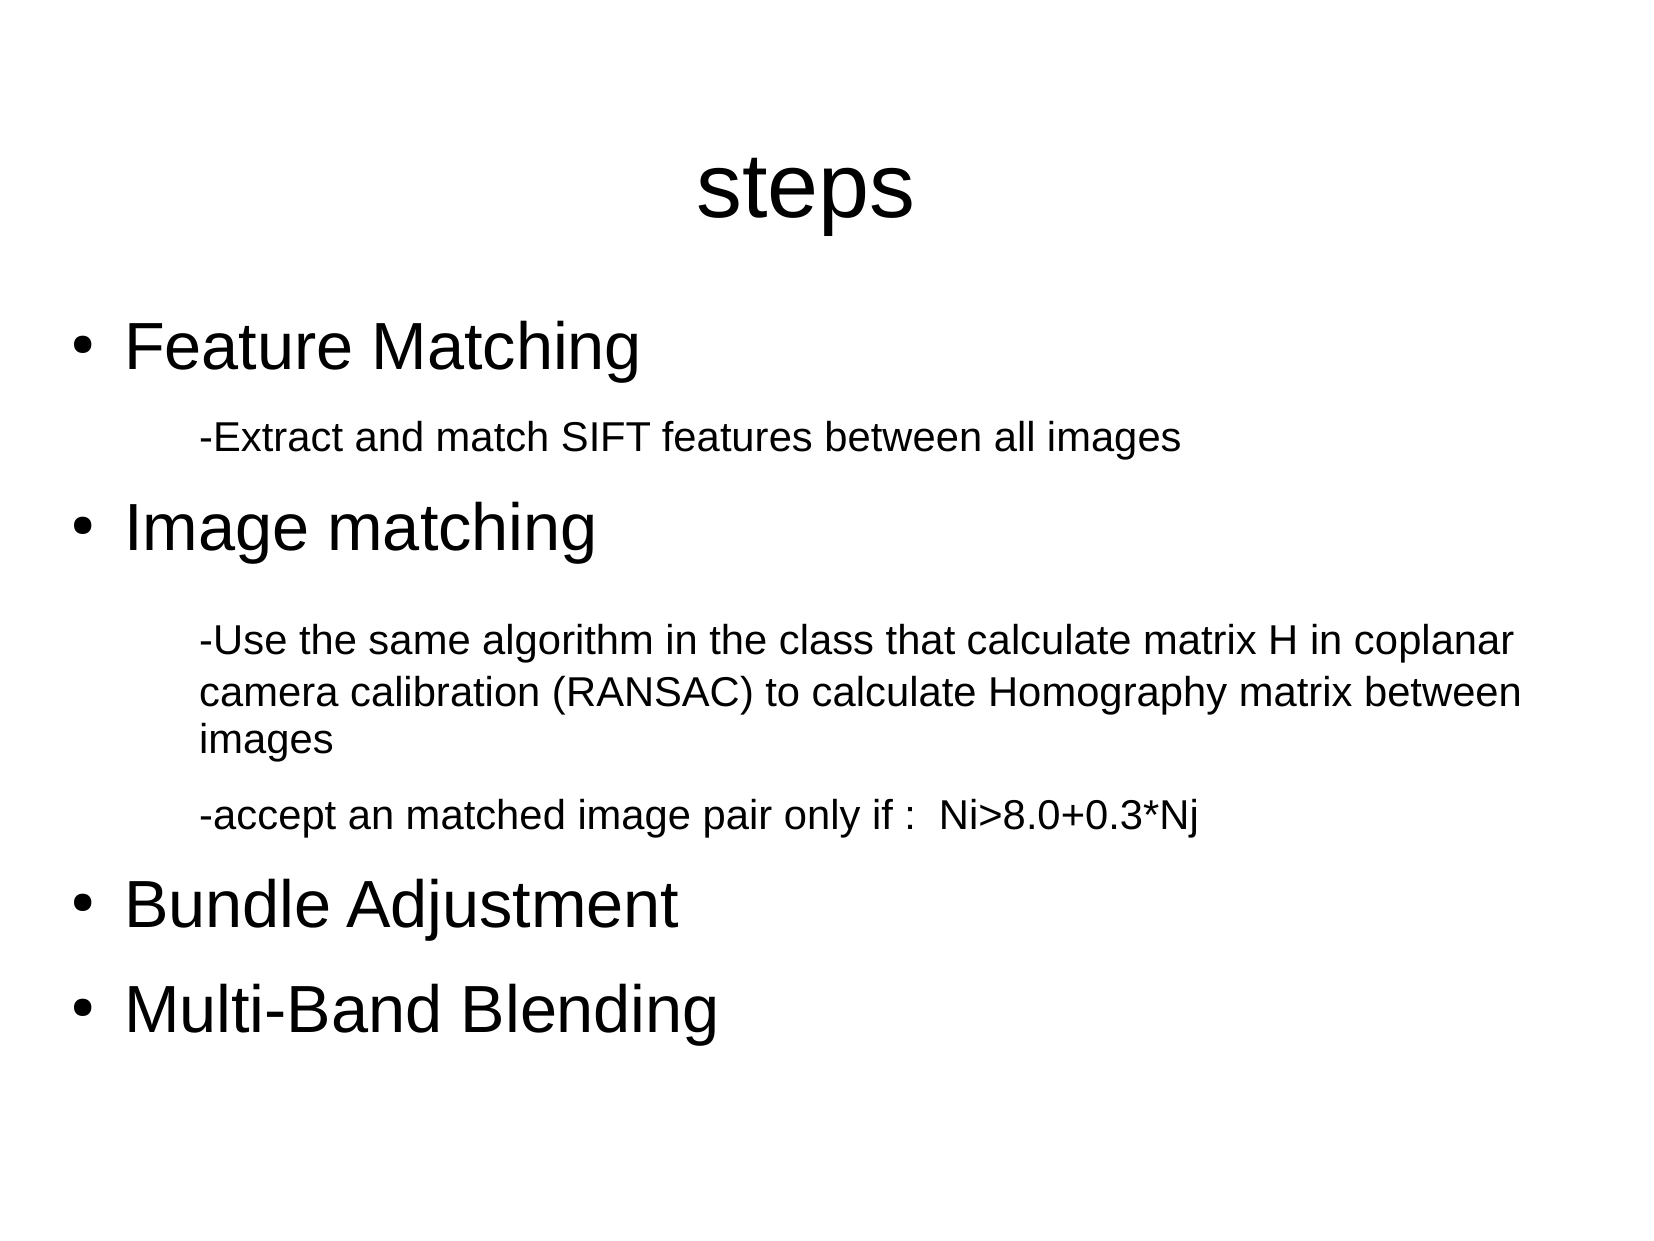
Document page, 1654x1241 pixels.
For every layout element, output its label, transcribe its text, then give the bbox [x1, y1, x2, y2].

title steps [615, 120, 998, 251]
list Feature Matching -Extract and match SIFT features between all images Image matching -Use the same algorithm in the class that calculate matrix H in coplanar camera calibration (RANSAC) to calculate Homography matrix between images -accept an matched image pair only if : Ni>8.0+0.3*Nj Bundle Adjustment Multi-Band Blending [53, 309, 1542, 1139]
